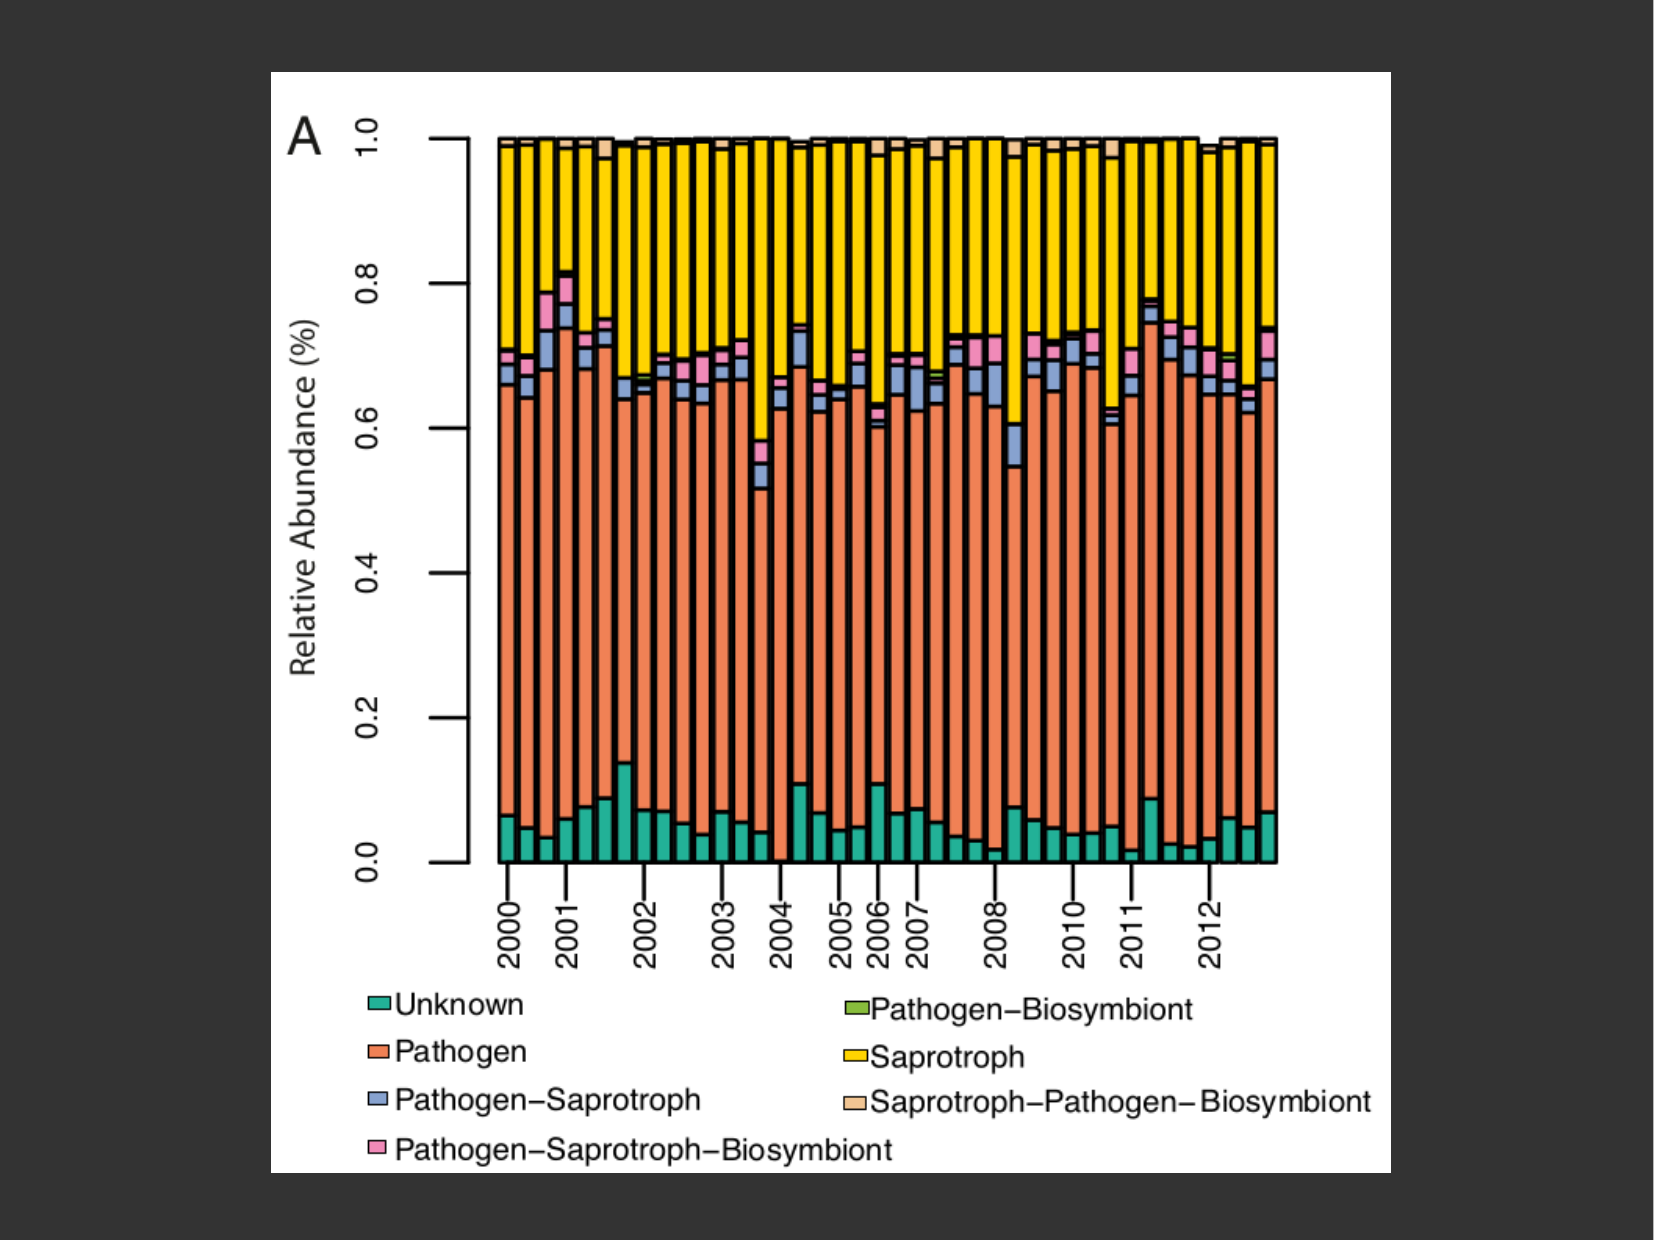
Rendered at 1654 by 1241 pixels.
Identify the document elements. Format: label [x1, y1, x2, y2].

picture [271, 72, 1391, 1173]
